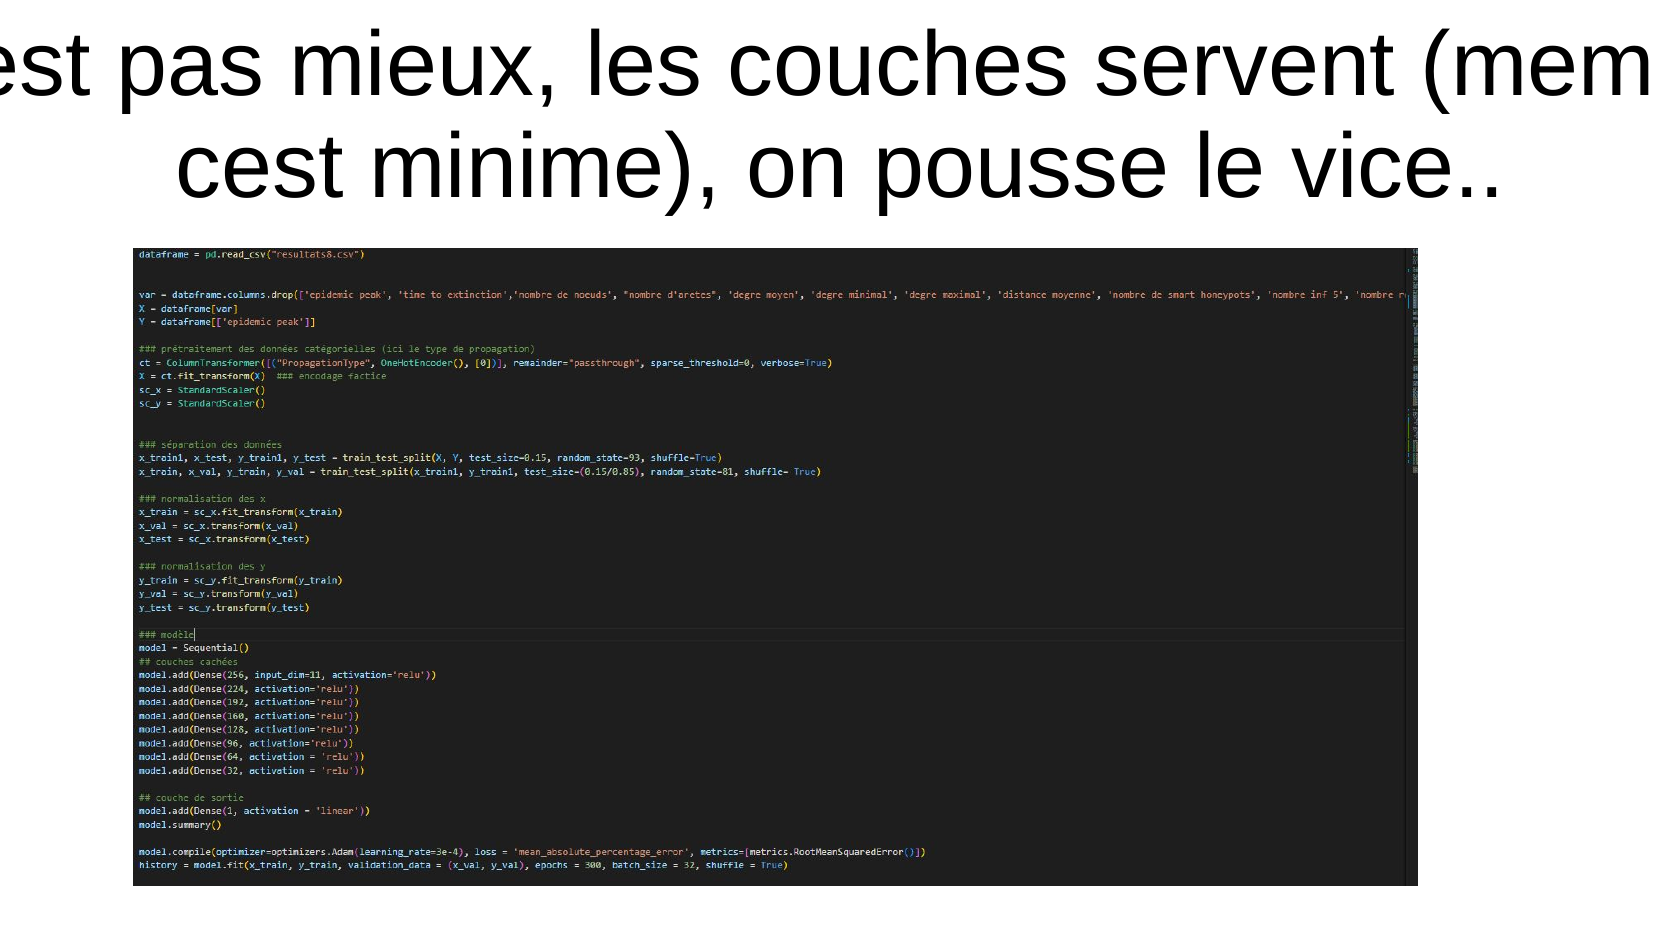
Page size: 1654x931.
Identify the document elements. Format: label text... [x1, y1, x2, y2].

picture [133, 248, 1418, 886]
title C’est pas mieux, les couches servent (meme si cest minime), on pousse le vice.. [0, 0, 1654, 269]
